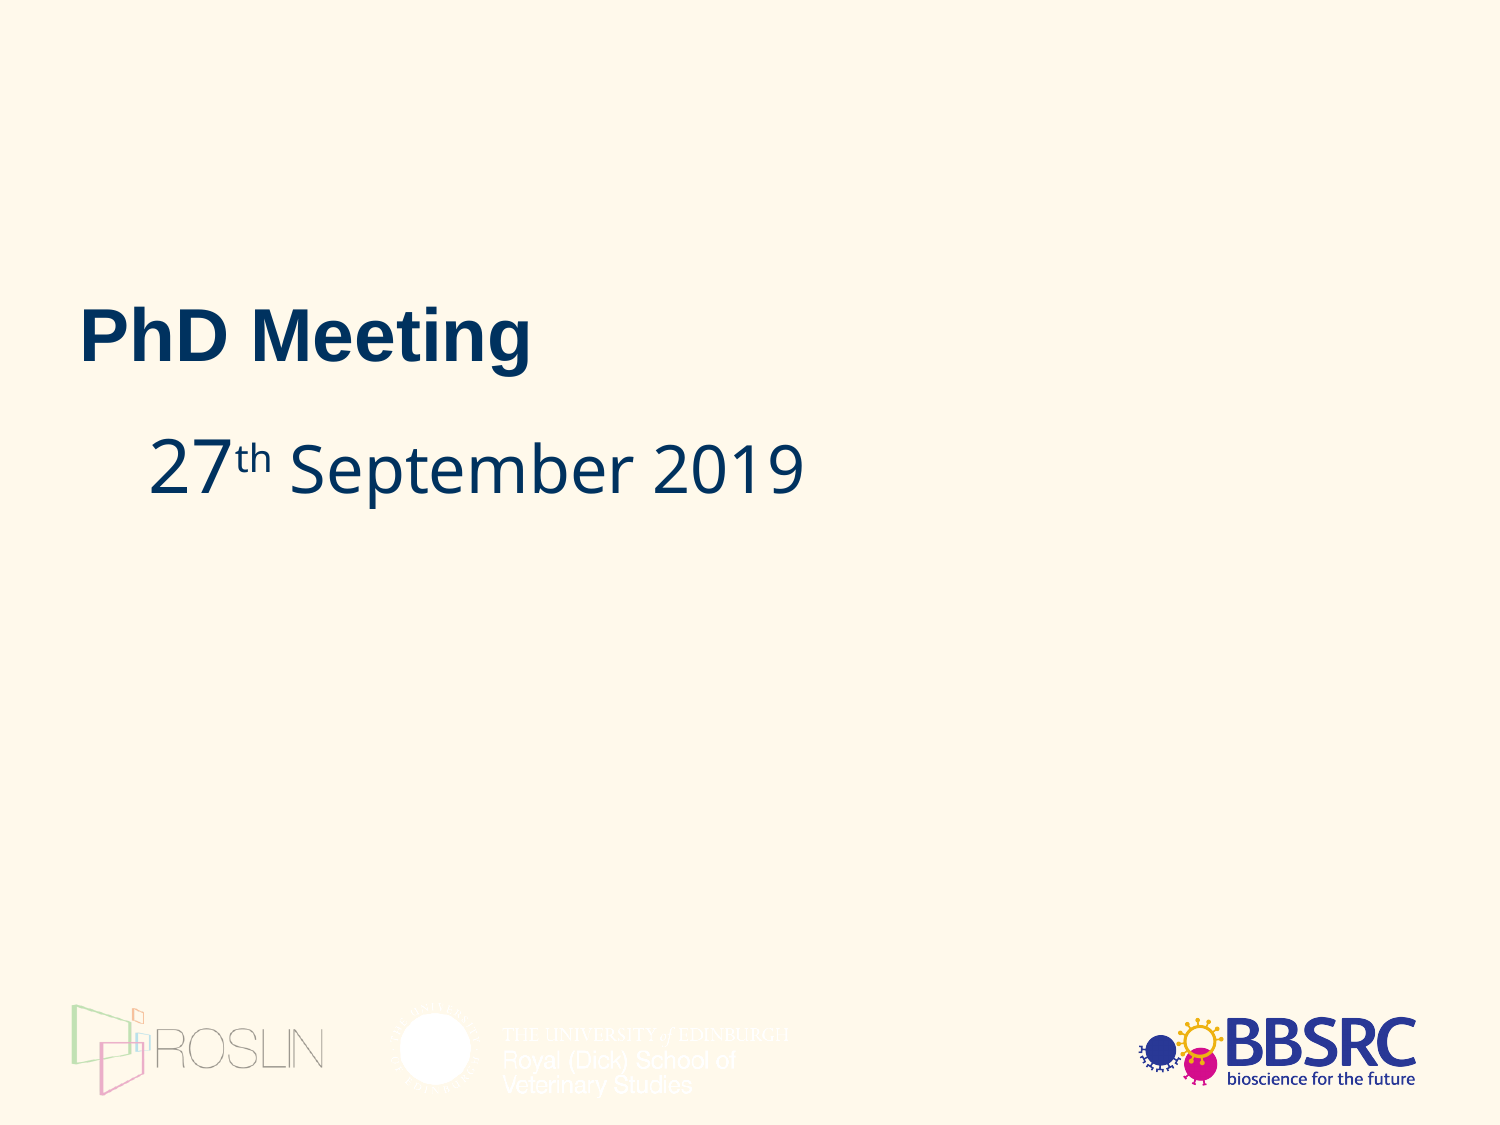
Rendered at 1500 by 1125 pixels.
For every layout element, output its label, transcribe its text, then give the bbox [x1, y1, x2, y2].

title PhD Meeting [64, 278, 1425, 386]
picture [1137, 1014, 1416, 1092]
list 27th September 2019 [63, 411, 1424, 537]
picture [64, 969, 336, 1118]
